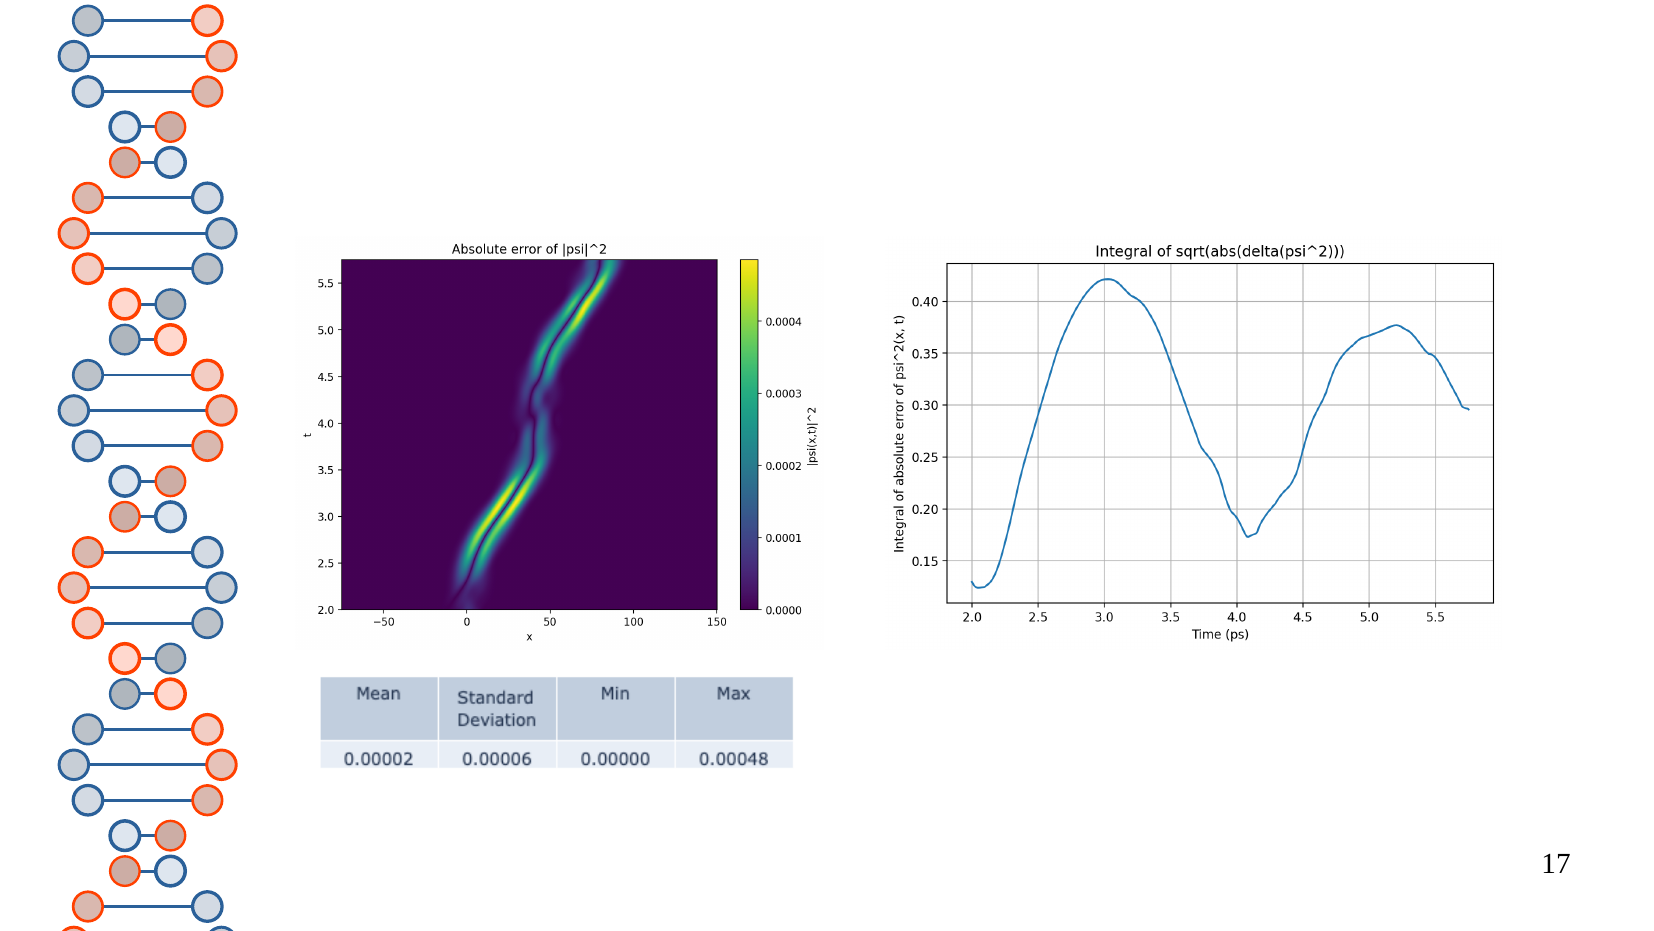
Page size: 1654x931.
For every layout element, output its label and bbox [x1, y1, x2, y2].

picture [295, 236, 824, 650]
picture [885, 236, 1502, 650]
picture [300, 662, 814, 789]
